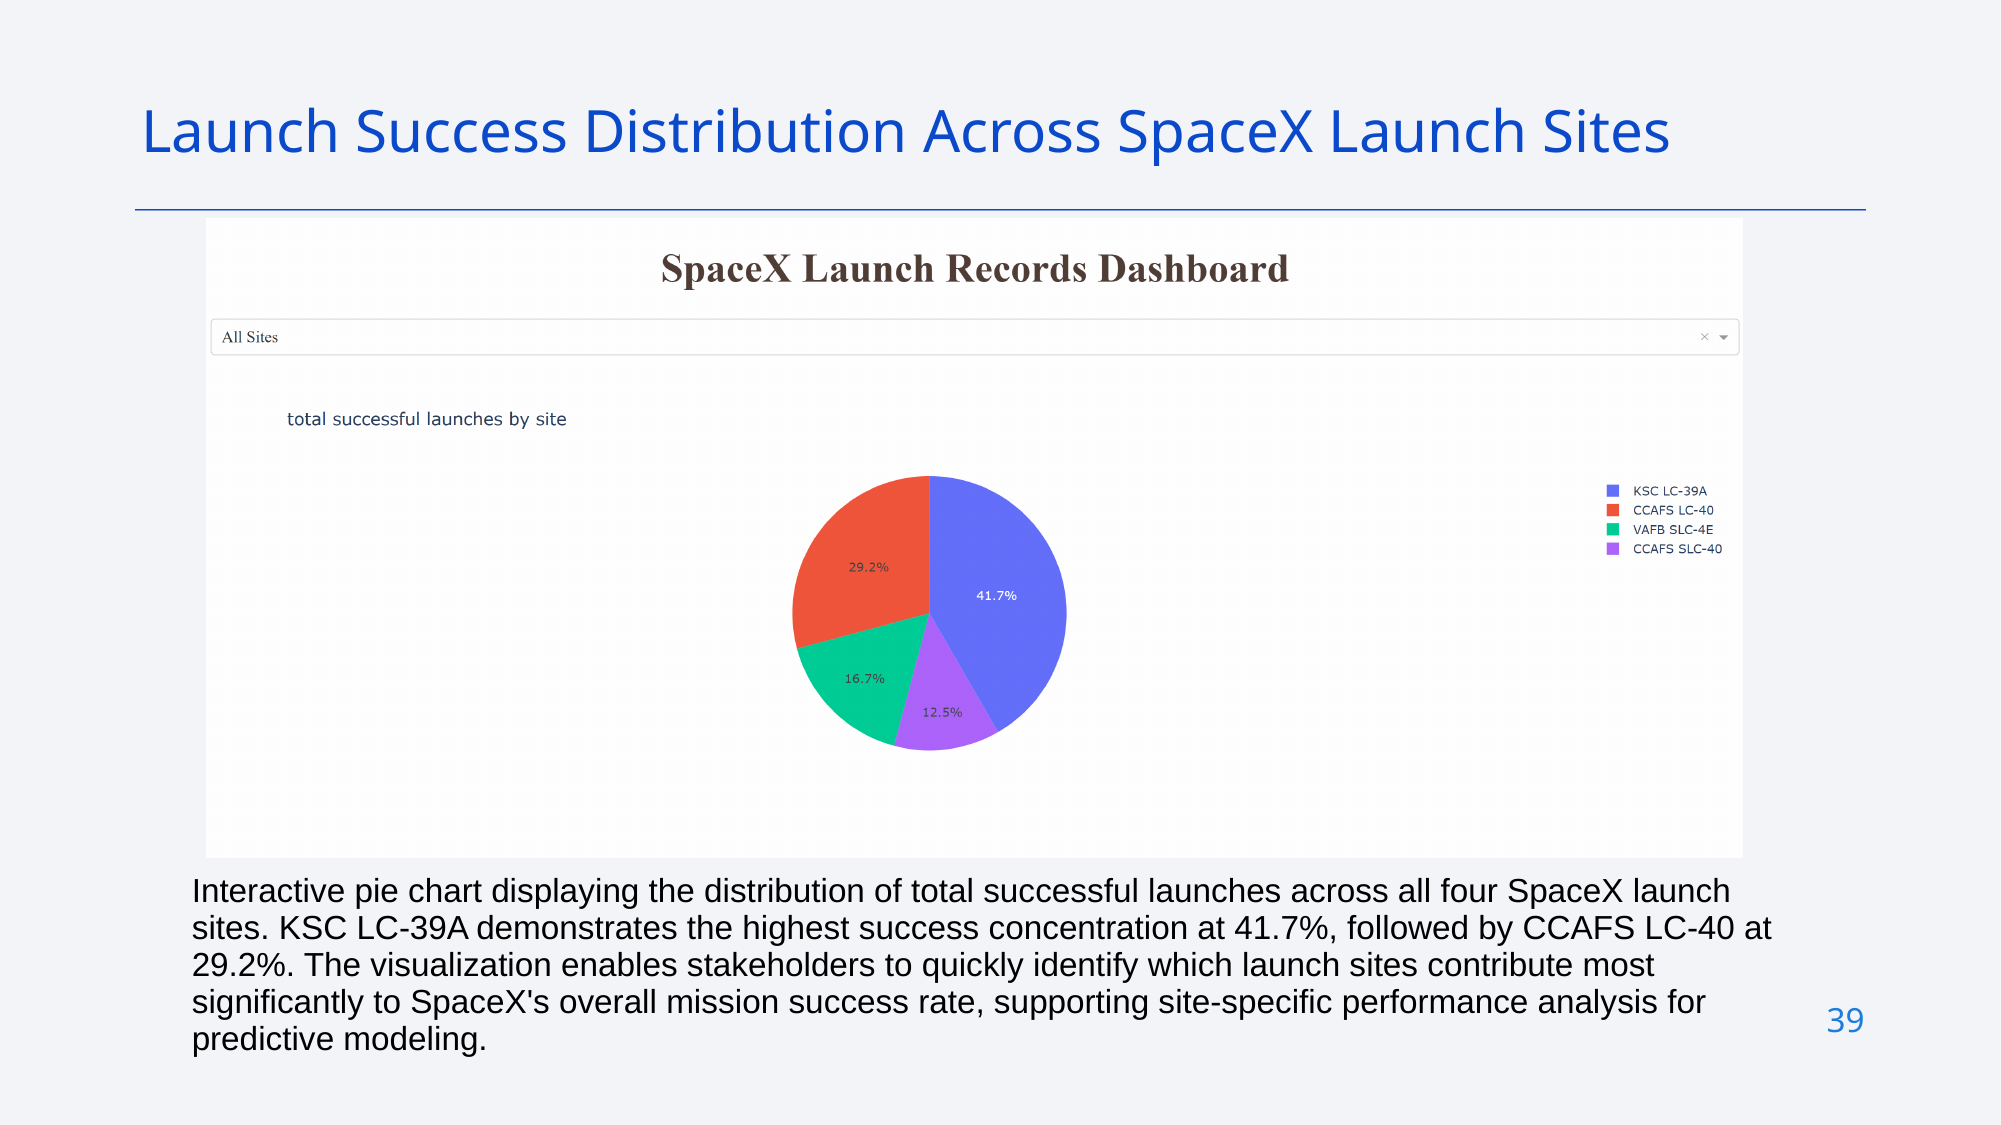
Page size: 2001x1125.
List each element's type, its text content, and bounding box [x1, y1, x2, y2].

text_box Interactive pie chart displaying the distribution of total successful launches across all four SpaceX launch sites. KSC LC-39A demonstrates the highest success concentration at 41.7%, followed by CCAFS LC-40 at 29.2%. The visualization enables stakeholders to quickly identify which launch sites contribute most significantly to SpaceX's overall mission success rate, supporting site-specific performance analysis for predictive modeling. [177, 865, 1802, 1066]
picture [0, 0, 2001, 1125]
text_box Launch Success Distribution Across SpaceX Launch Sites [126, 88, 1852, 179]
